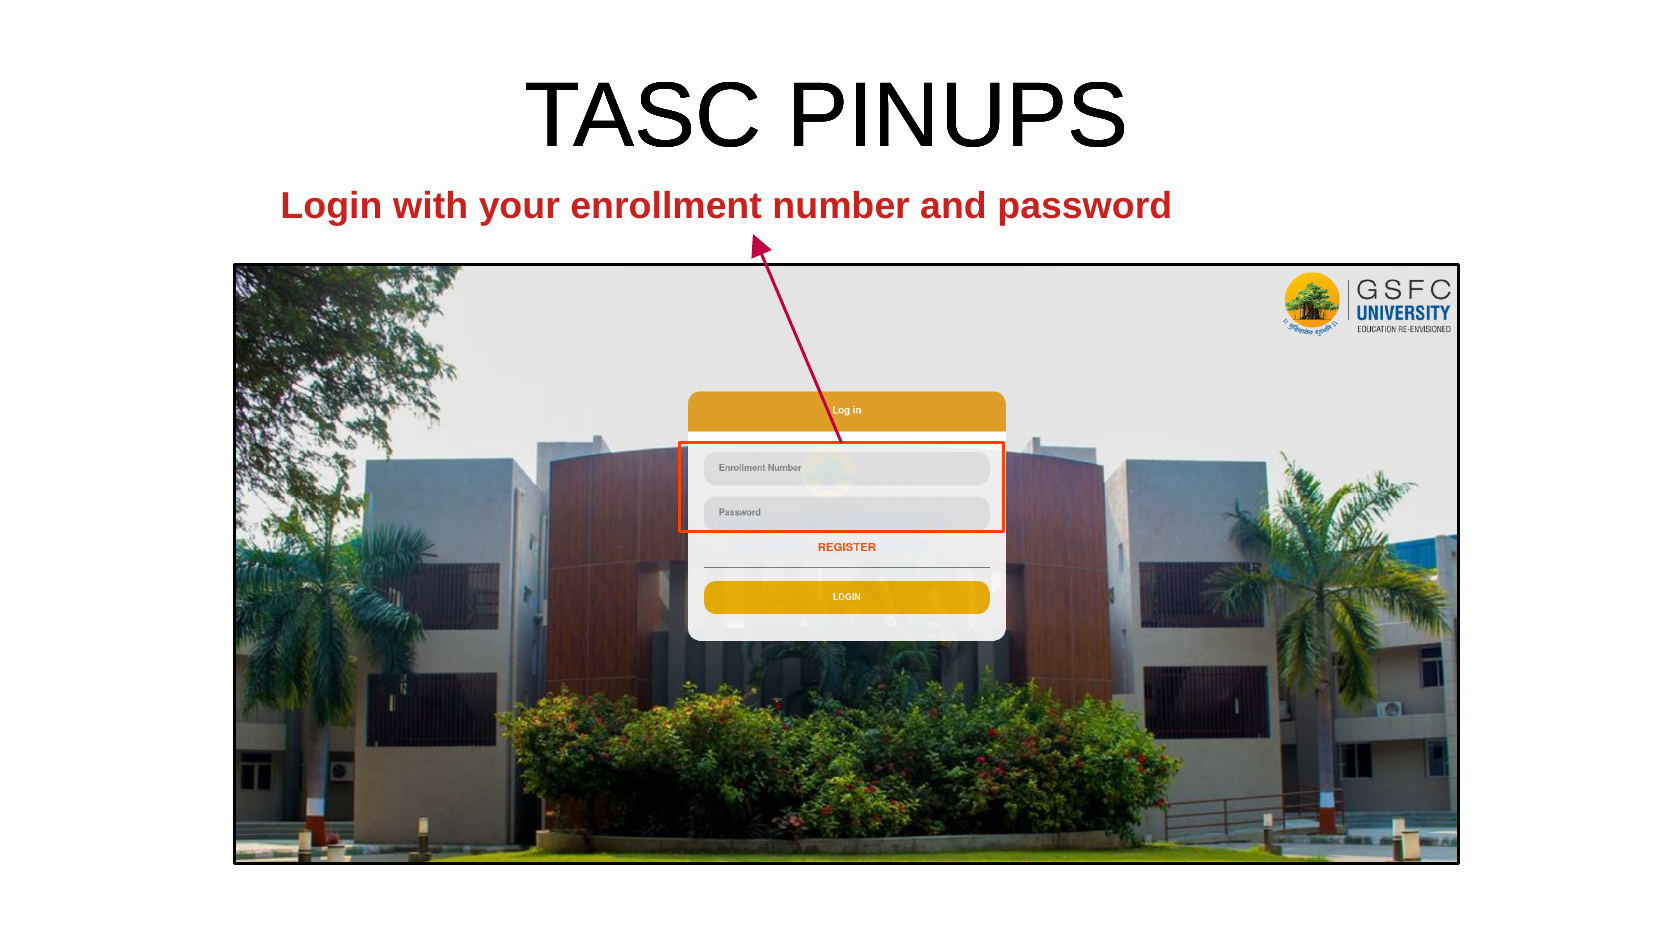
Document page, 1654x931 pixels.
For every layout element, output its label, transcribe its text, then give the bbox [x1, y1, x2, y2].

text_box Login with your enrollment number and password [265, 177, 1241, 234]
picture [236, 265, 1457, 863]
picture [681, 444, 1002, 530]
title TASC PINUPS [82, 37, 1571, 193]
